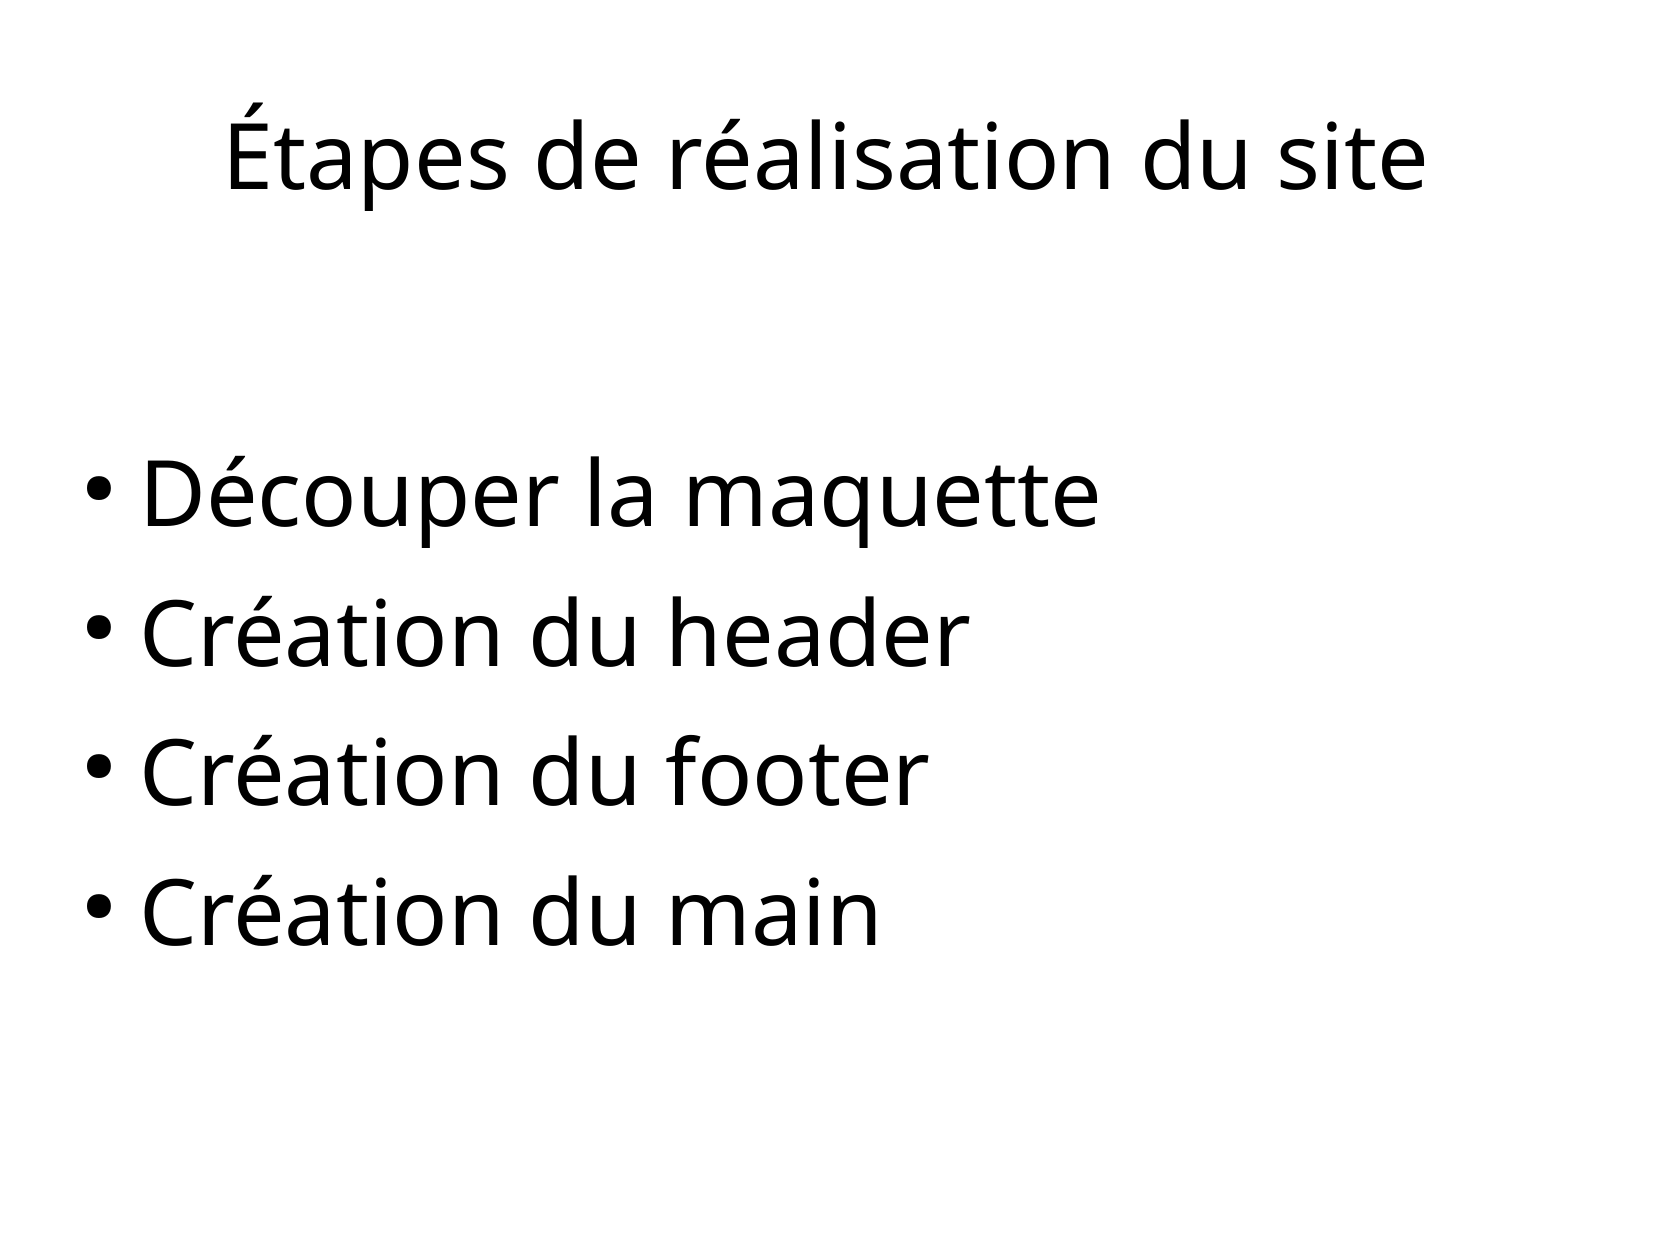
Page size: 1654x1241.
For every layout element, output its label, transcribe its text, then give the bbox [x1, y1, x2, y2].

list Découper la maquette Création du header Création du footer Création du main [82, 290, 1571, 1109]
title Étapes de réalisation du site [82, 97, 1571, 209]
